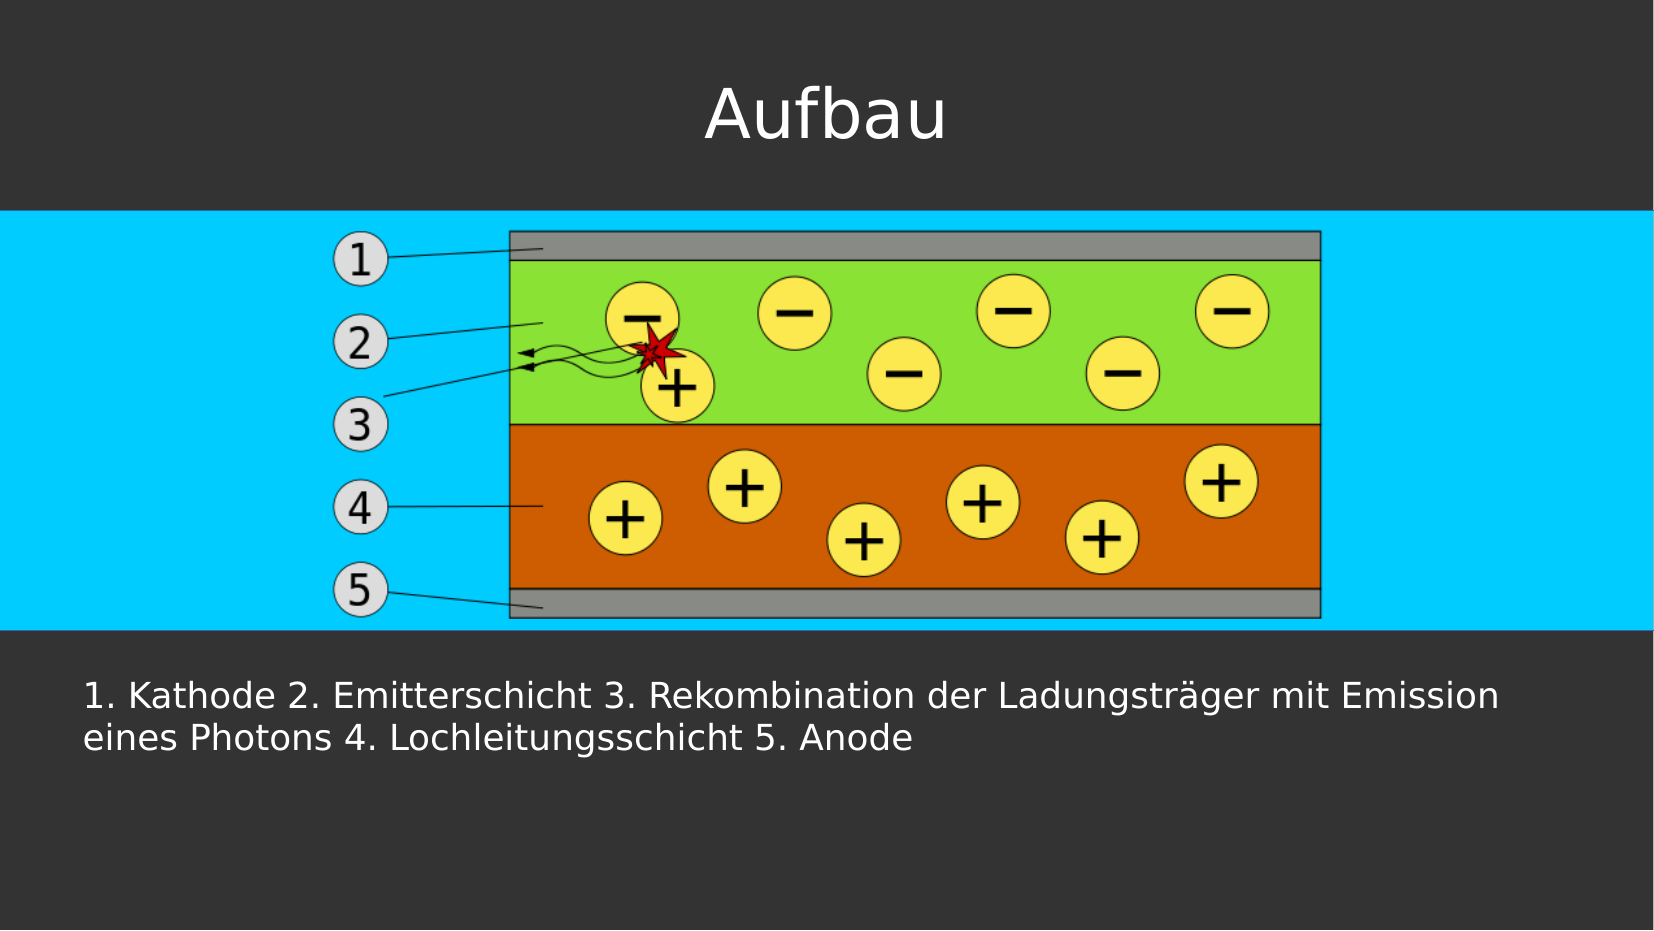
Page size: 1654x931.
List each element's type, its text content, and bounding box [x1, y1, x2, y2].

title Aufbau [82, 37, 1571, 193]
subtitle 1. Kathode 2. Emitterschicht 3. Rekombination der Ladungsträger mit Emission eines Photons 4. Lochleitungsschicht 5. Anode [82, 215, 1571, 759]
text_box [0, 210, 1654, 631]
